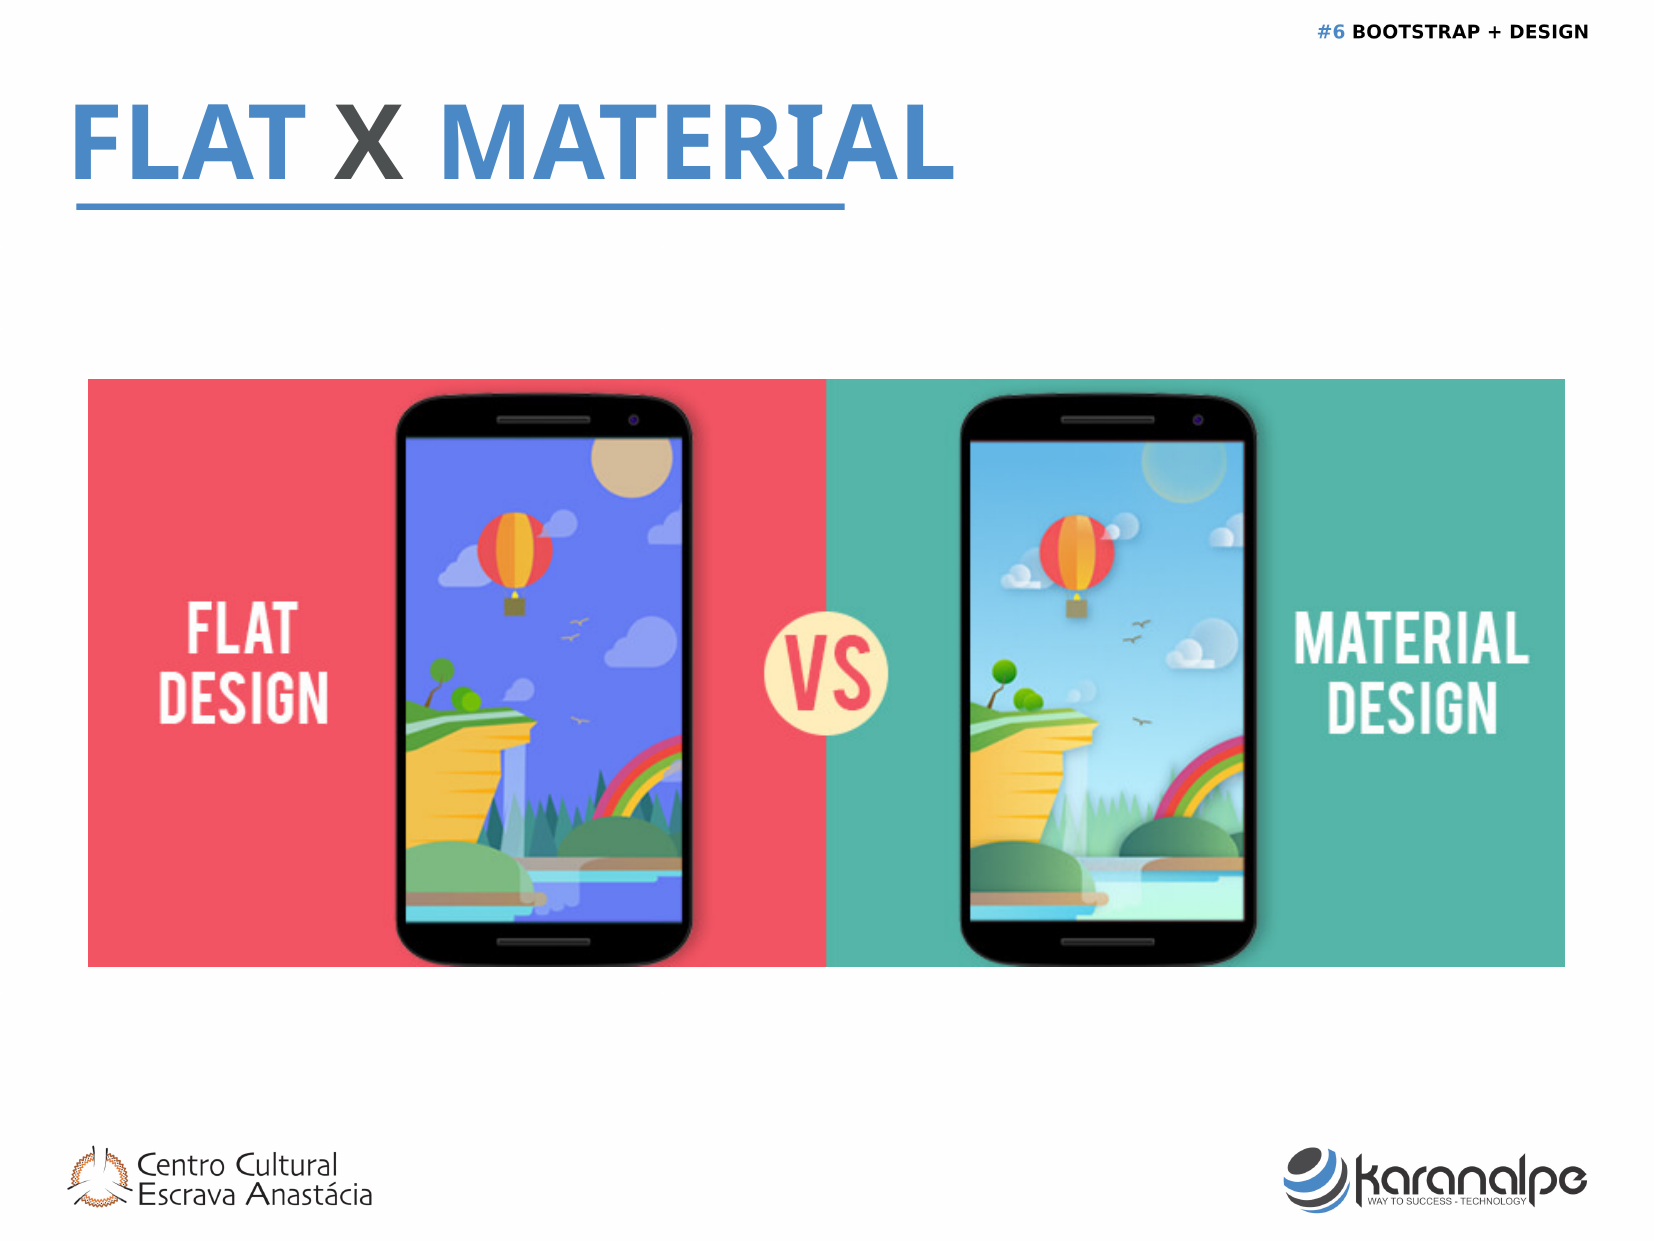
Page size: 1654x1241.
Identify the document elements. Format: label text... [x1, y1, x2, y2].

title FLAT X MATERIAL [66, 35, 1555, 243]
picture [0, 0, 1654, 1241]
